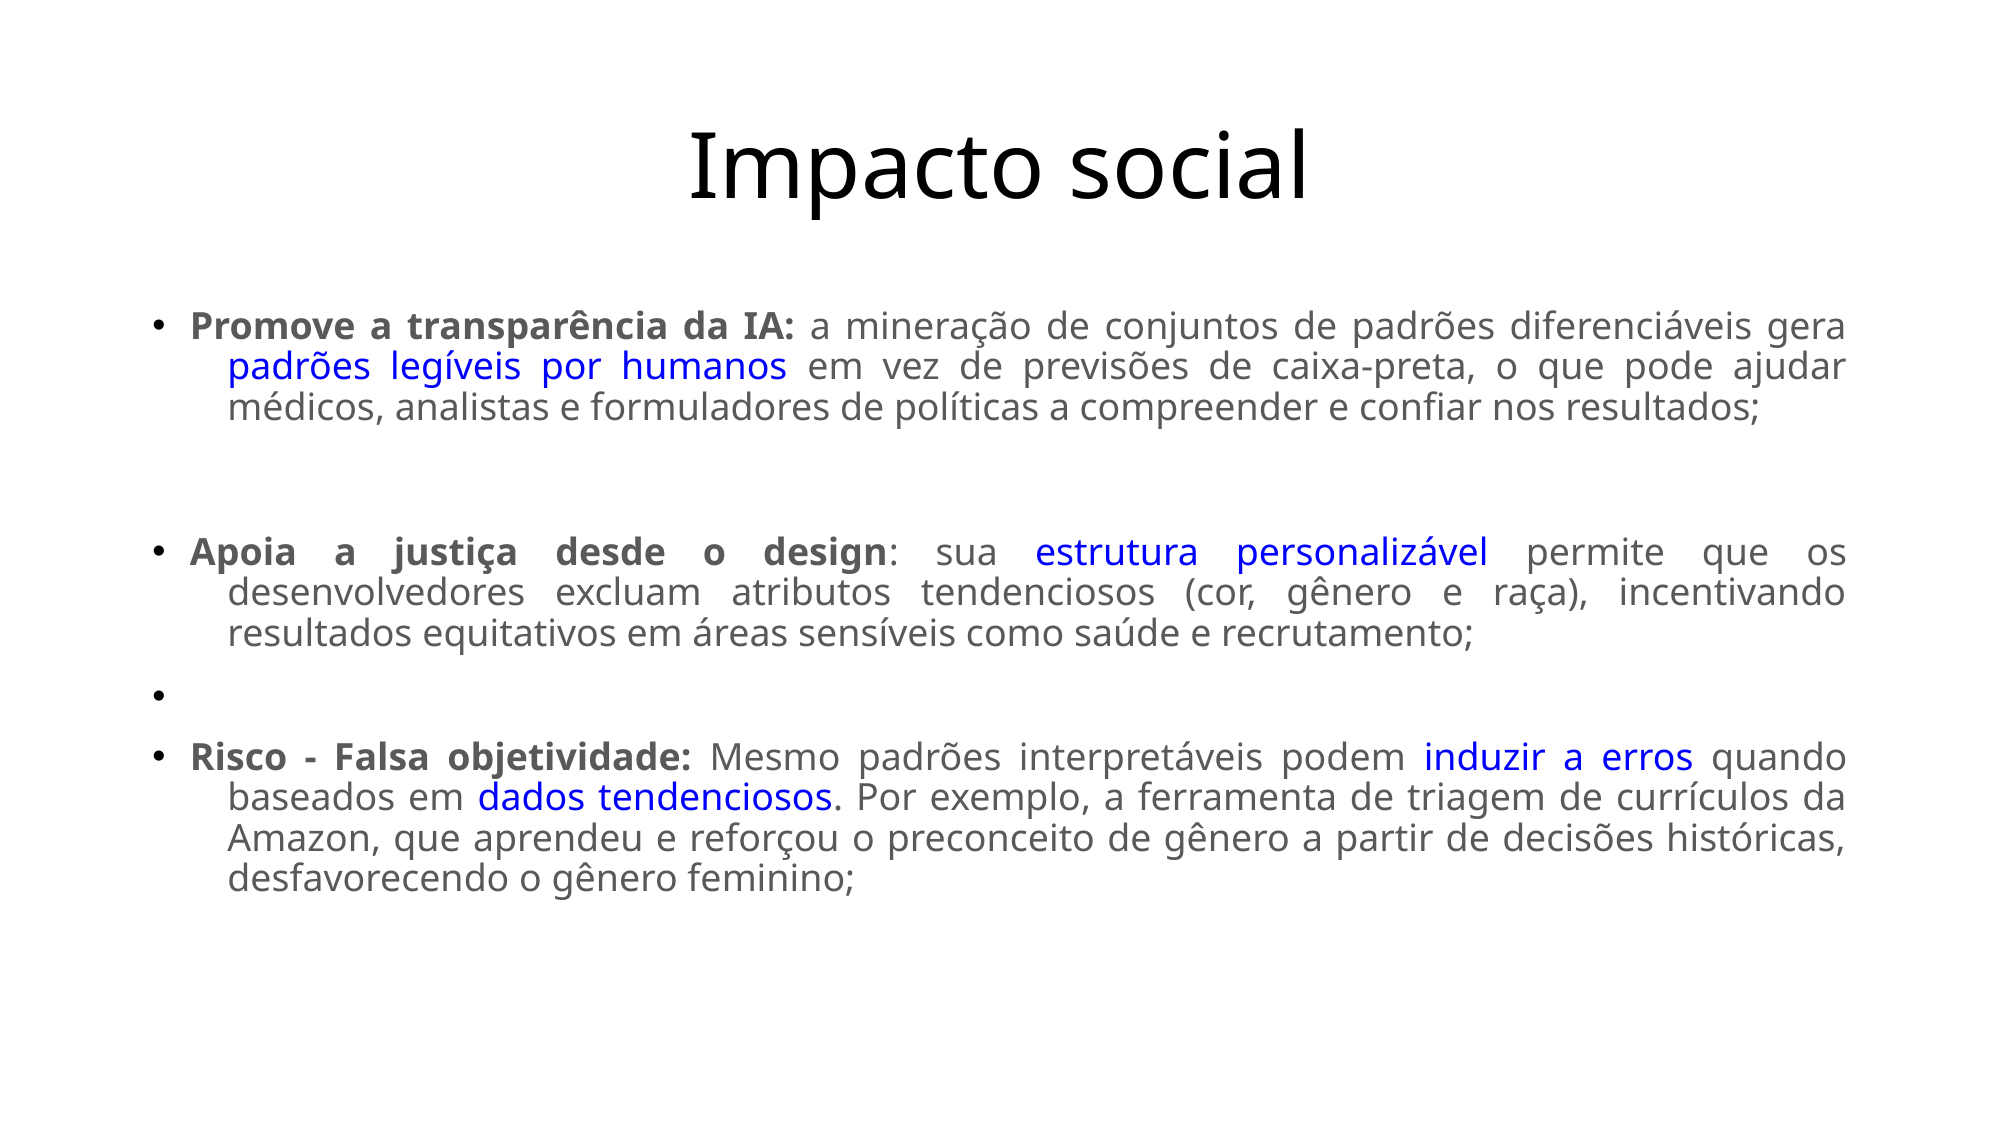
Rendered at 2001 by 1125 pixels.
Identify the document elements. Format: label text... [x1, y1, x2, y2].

list Promove a transparência da IA: a mineração de conjuntos de padrões diferenciáveis gera padrões legíveis por humanos em vez de previsões de caixa-preta, o que pode ajudar médicos, analistas e formuladores de políticas a compreender e confiar nos resultados; Apoia a justiça desde o design: sua estrutura personalizável permite que os desenvolvedores excluam atributos tendenciosos (cor, gênero e raça), incentivando resultados equitativos em áreas sensíveis como saúde e recrutamento; Risco - Falsa objetividade: Mesmo padrões interpretáveis podem induzir a erros quando baseados em dados tendenciosos. Por exemplo, a ferramenta de triagem de currículos da Amazon, que aprendeu e reforçou o preconceito de gênero a partir de decisões históricas, desfavorecendo o gênero feminino; [137, 299, 1863, 1014]
title Impacto social [137, 59, 1863, 278]
